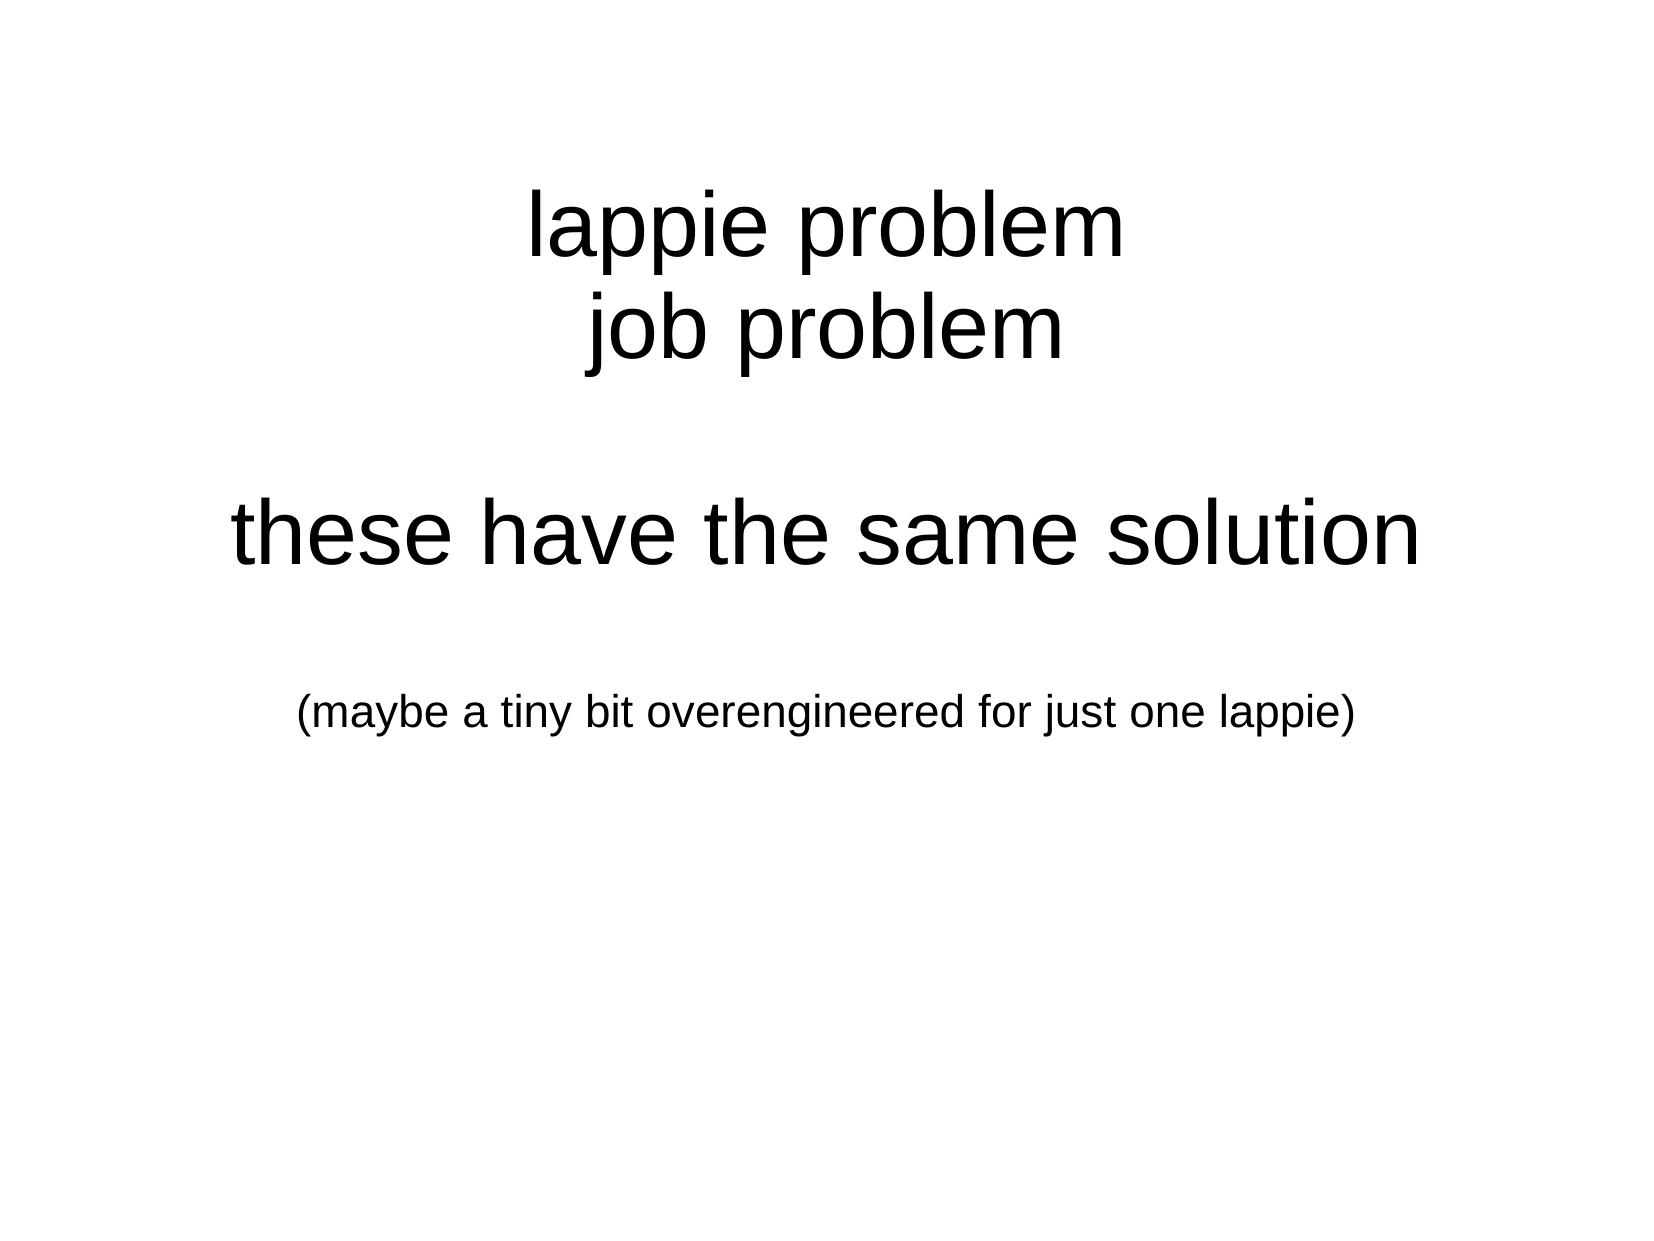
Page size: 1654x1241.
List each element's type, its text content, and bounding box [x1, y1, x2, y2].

title lappie problem job problem these have the same solution (maybe a tiny bit overengineered for just one lappie) [82, 100, 1571, 811]
